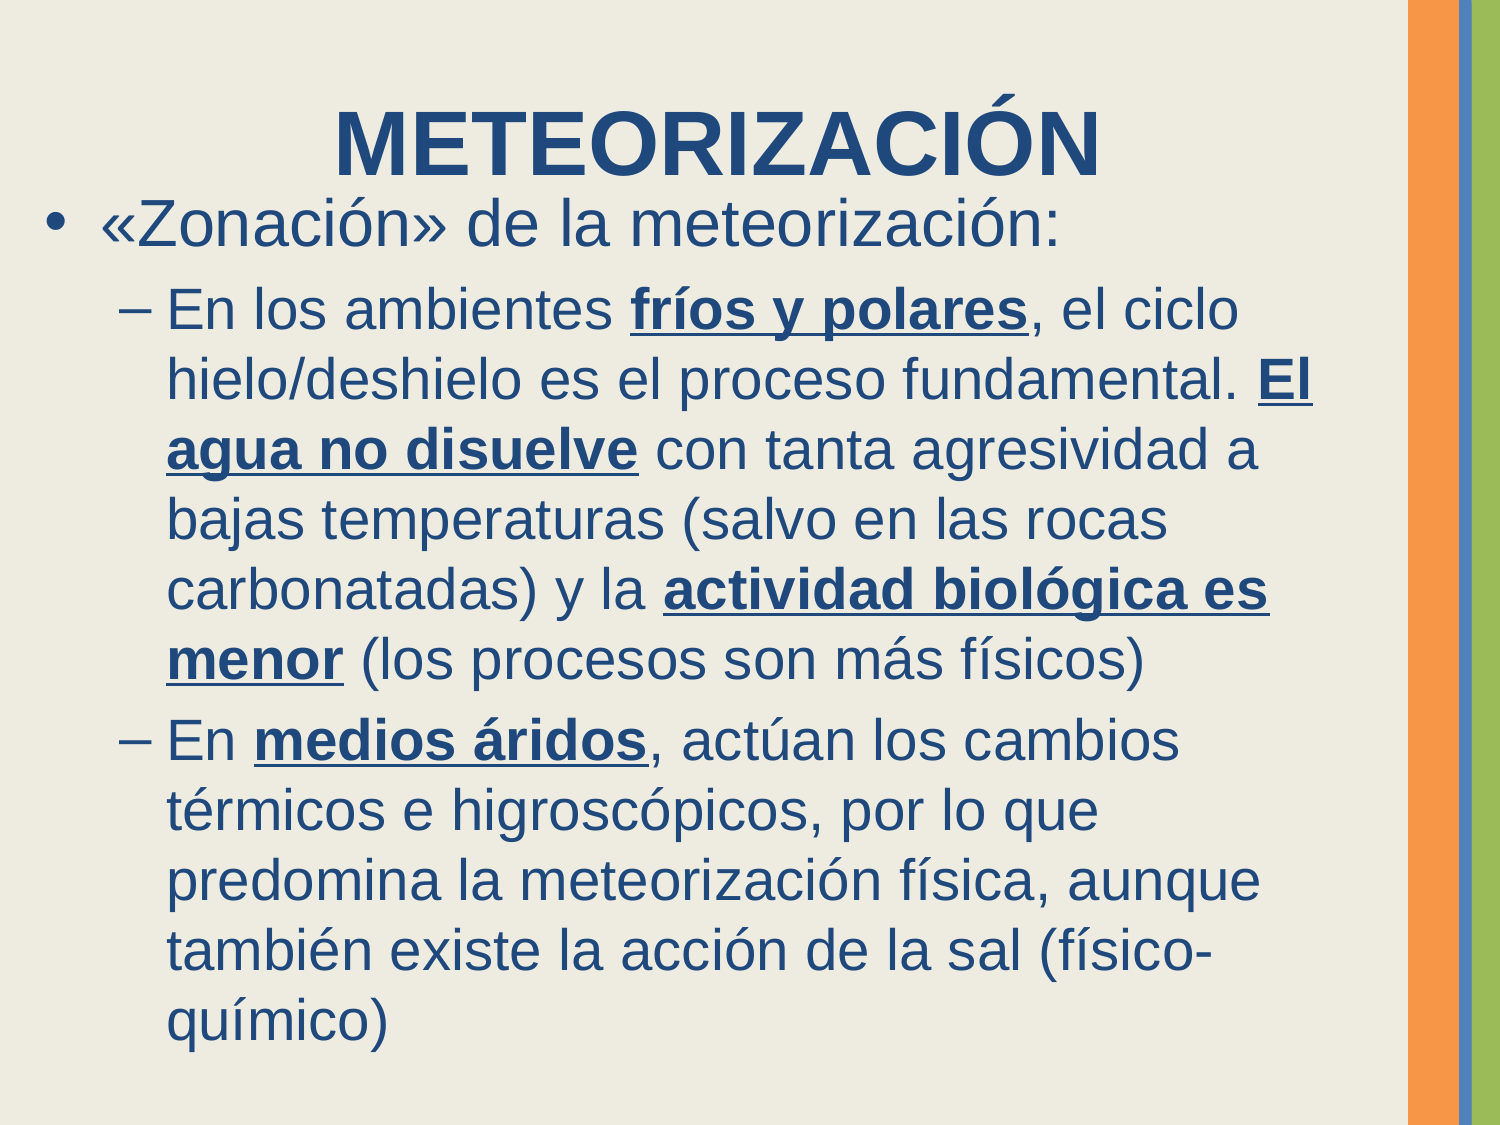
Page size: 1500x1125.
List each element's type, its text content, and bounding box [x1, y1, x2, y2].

title meteorización [29, 45, 1408, 172]
list «Zonación» de la meteorización: En los ambientes fríos y polares, el ciclo hielo/deshielo es el proceso fundamental. El agua no disuelve con tanta agresividad a bajas temperaturas (salvo en las rocas carbonatadas) y la actividad biológica es menor (los procesos son más físicos) En medios áridos, actúan los cambios térmicos e higroscópicos, por lo que predomina la meteorización física, aunque también existe la acción de la sal (físico-químico) [29, 172, 1408, 1102]
